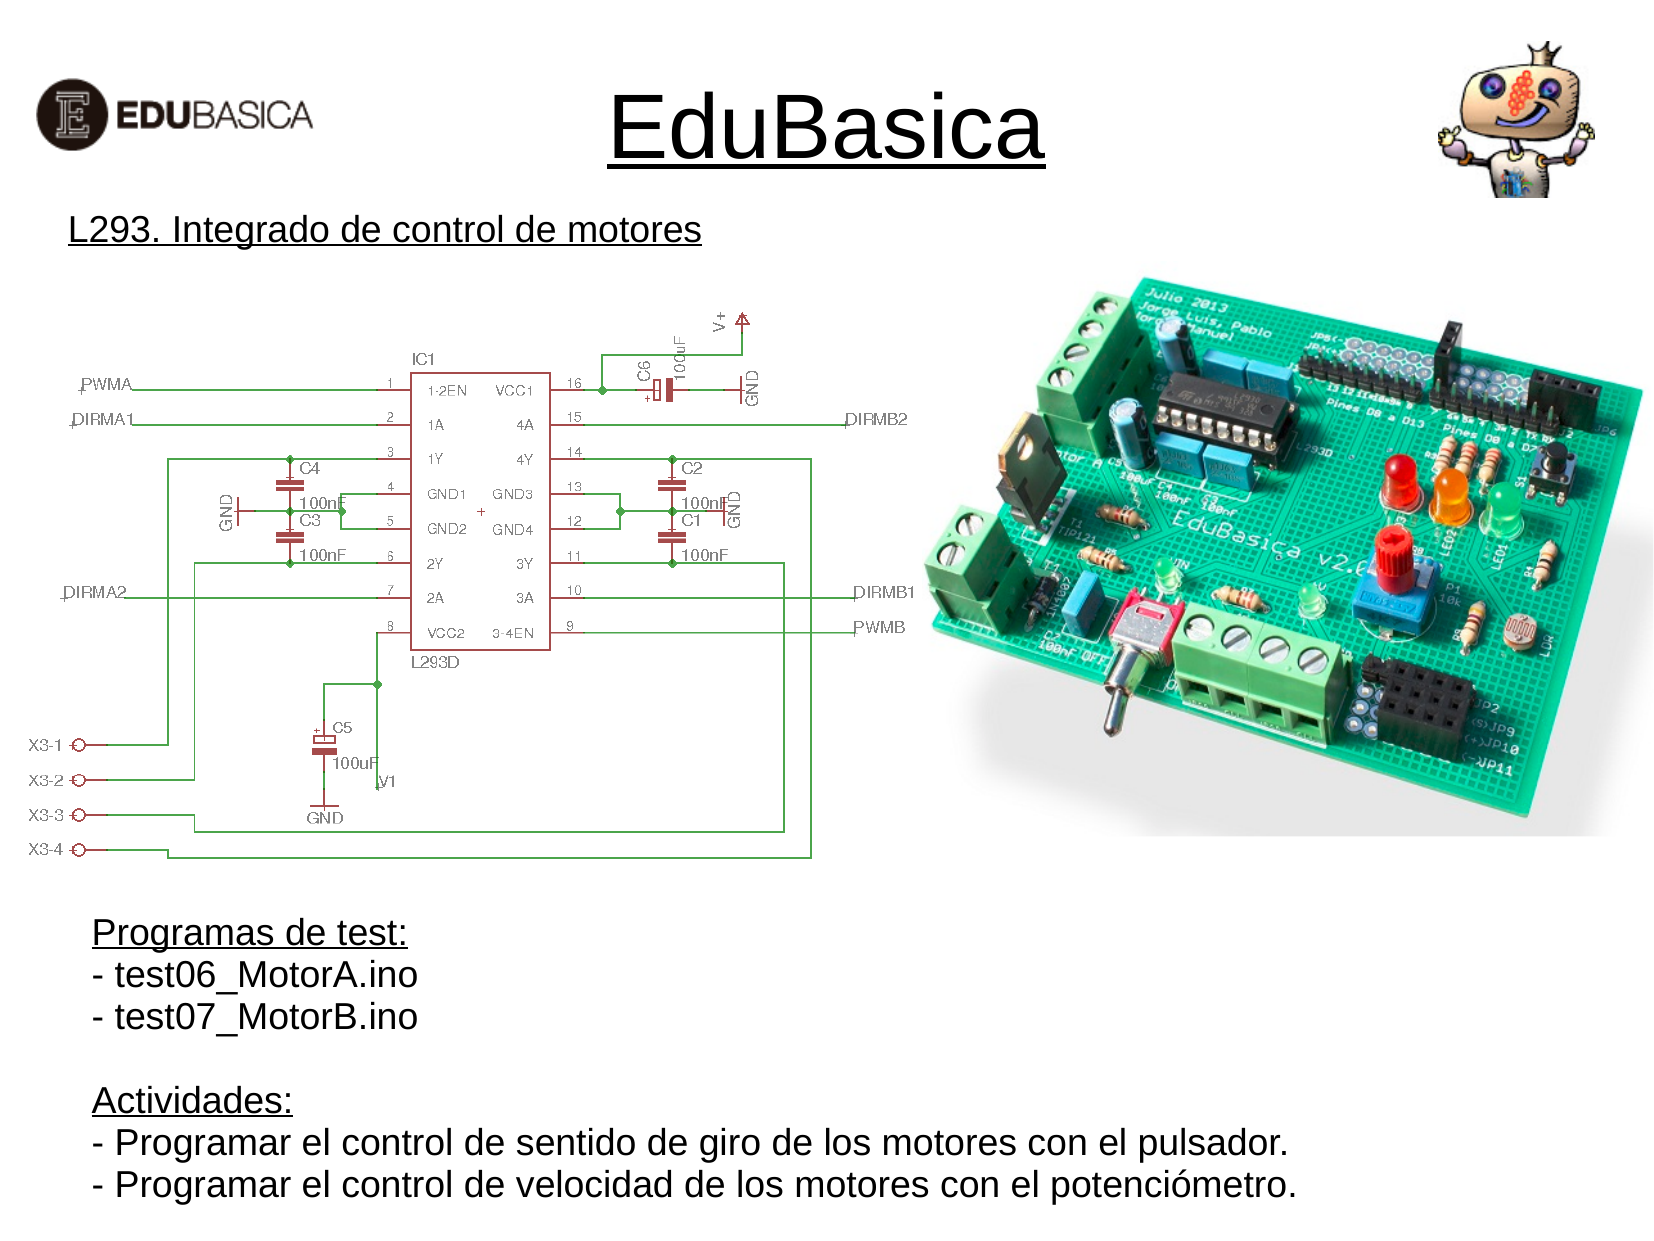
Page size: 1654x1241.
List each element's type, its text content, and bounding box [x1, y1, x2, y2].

picture [1438, 41, 1595, 198]
picture [35, 77, 316, 154]
picture [0, 261, 1654, 871]
title EduBasica [82, 23, 1571, 231]
text_box Programas de test: - test06_MotorA.ino - test07_MotorB.ino Actividades: - Programar el control de sentido de giro de los motores con el pulsador. - Programar el control de velocidad de los motores con el potenciómetro. [76, 903, 1313, 1213]
text_box L293. Integrado de control de motores [53, 200, 718, 258]
